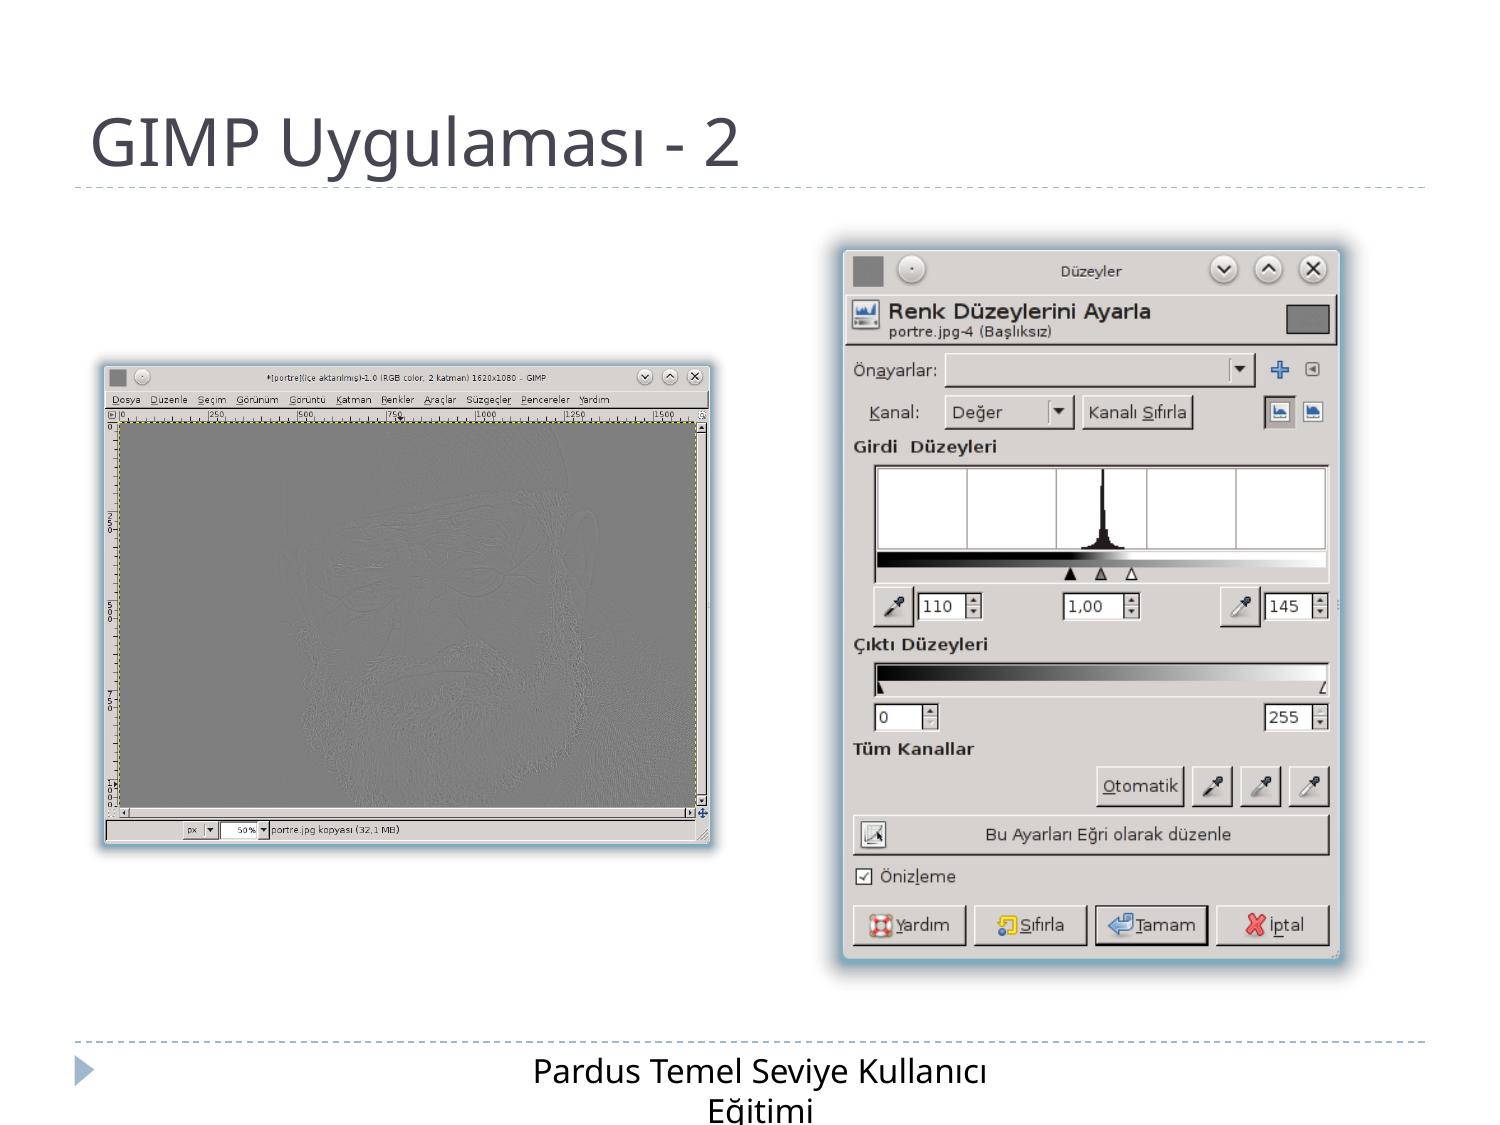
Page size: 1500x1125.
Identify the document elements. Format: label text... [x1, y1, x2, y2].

title GIMP Uygulaması - 2 [75, 37, 1425, 188]
picture [792, 199, 1391, 1010]
picture [75, 337, 738, 872]
